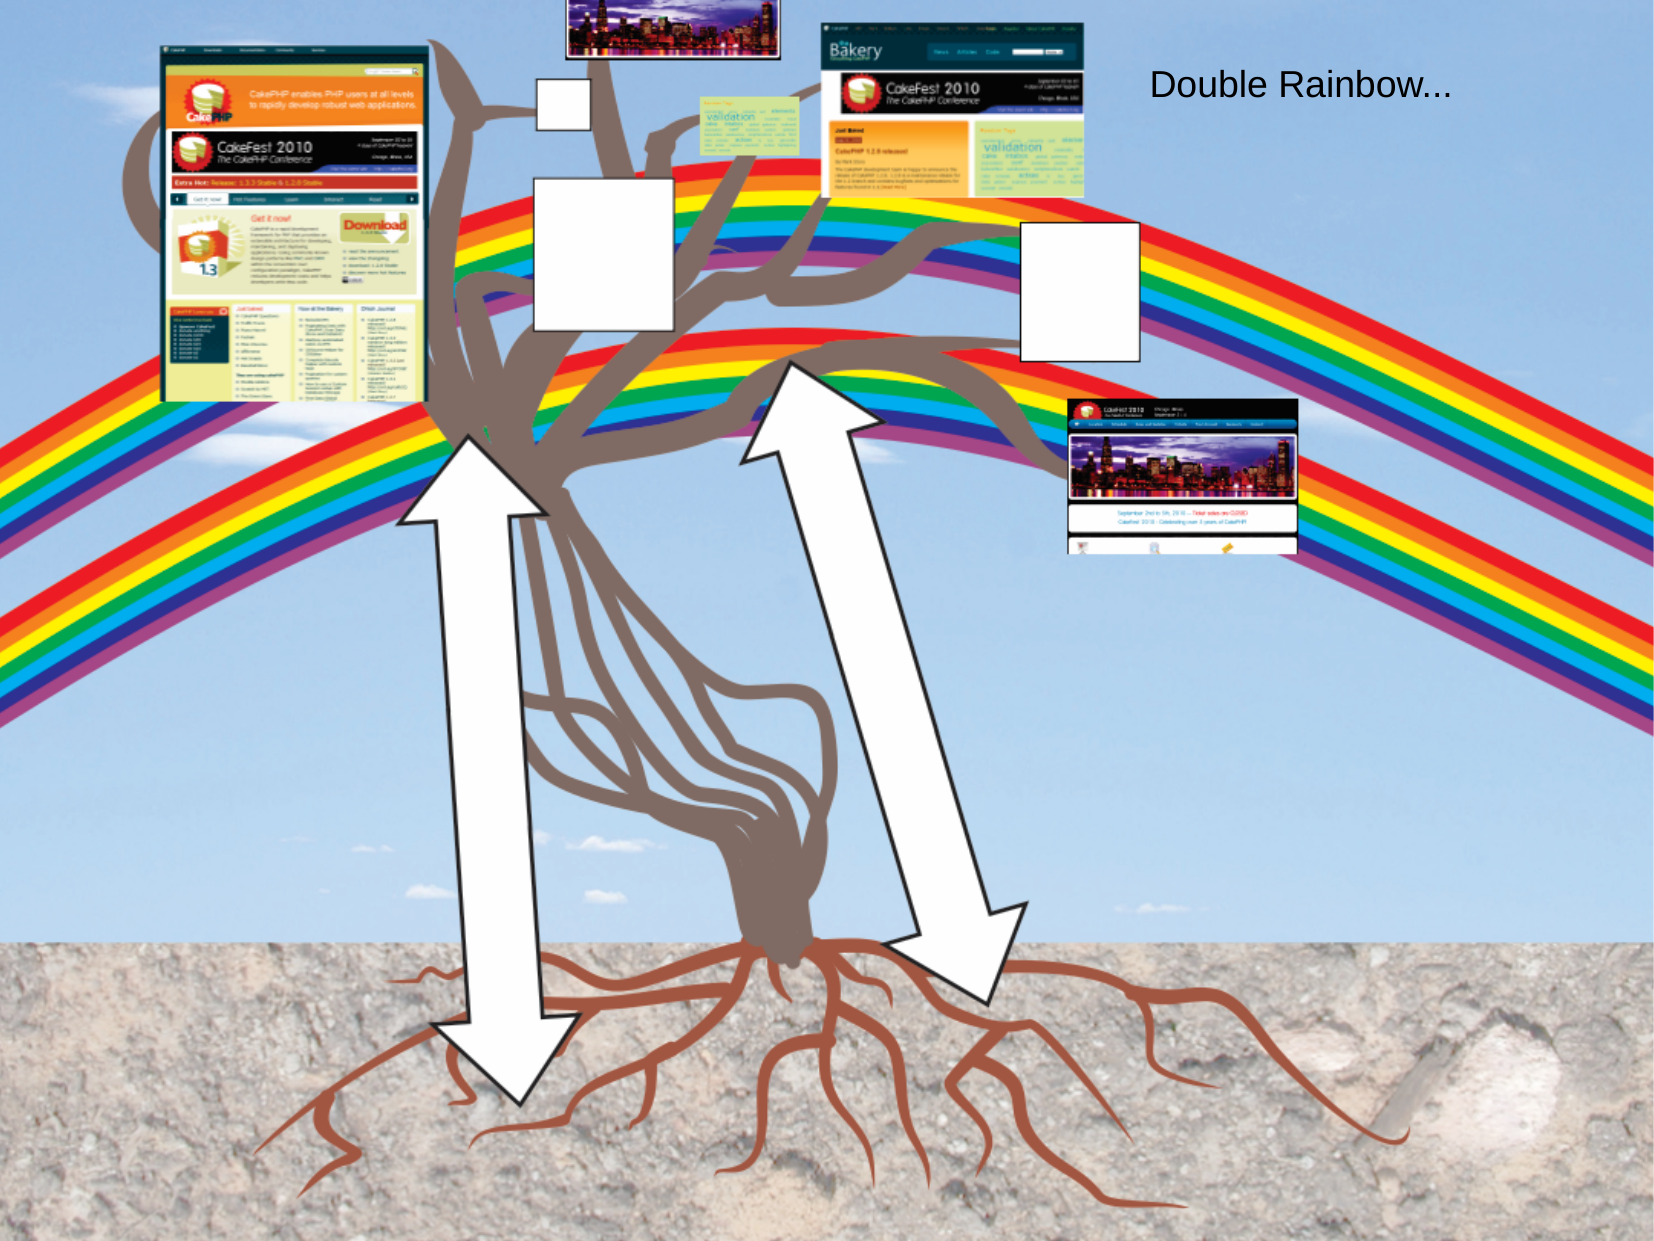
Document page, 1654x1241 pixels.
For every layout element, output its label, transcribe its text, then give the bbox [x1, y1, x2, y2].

picture [0, 0, 1654, 1241]
text_box Double Rainbow... [1134, 55, 1468, 113]
